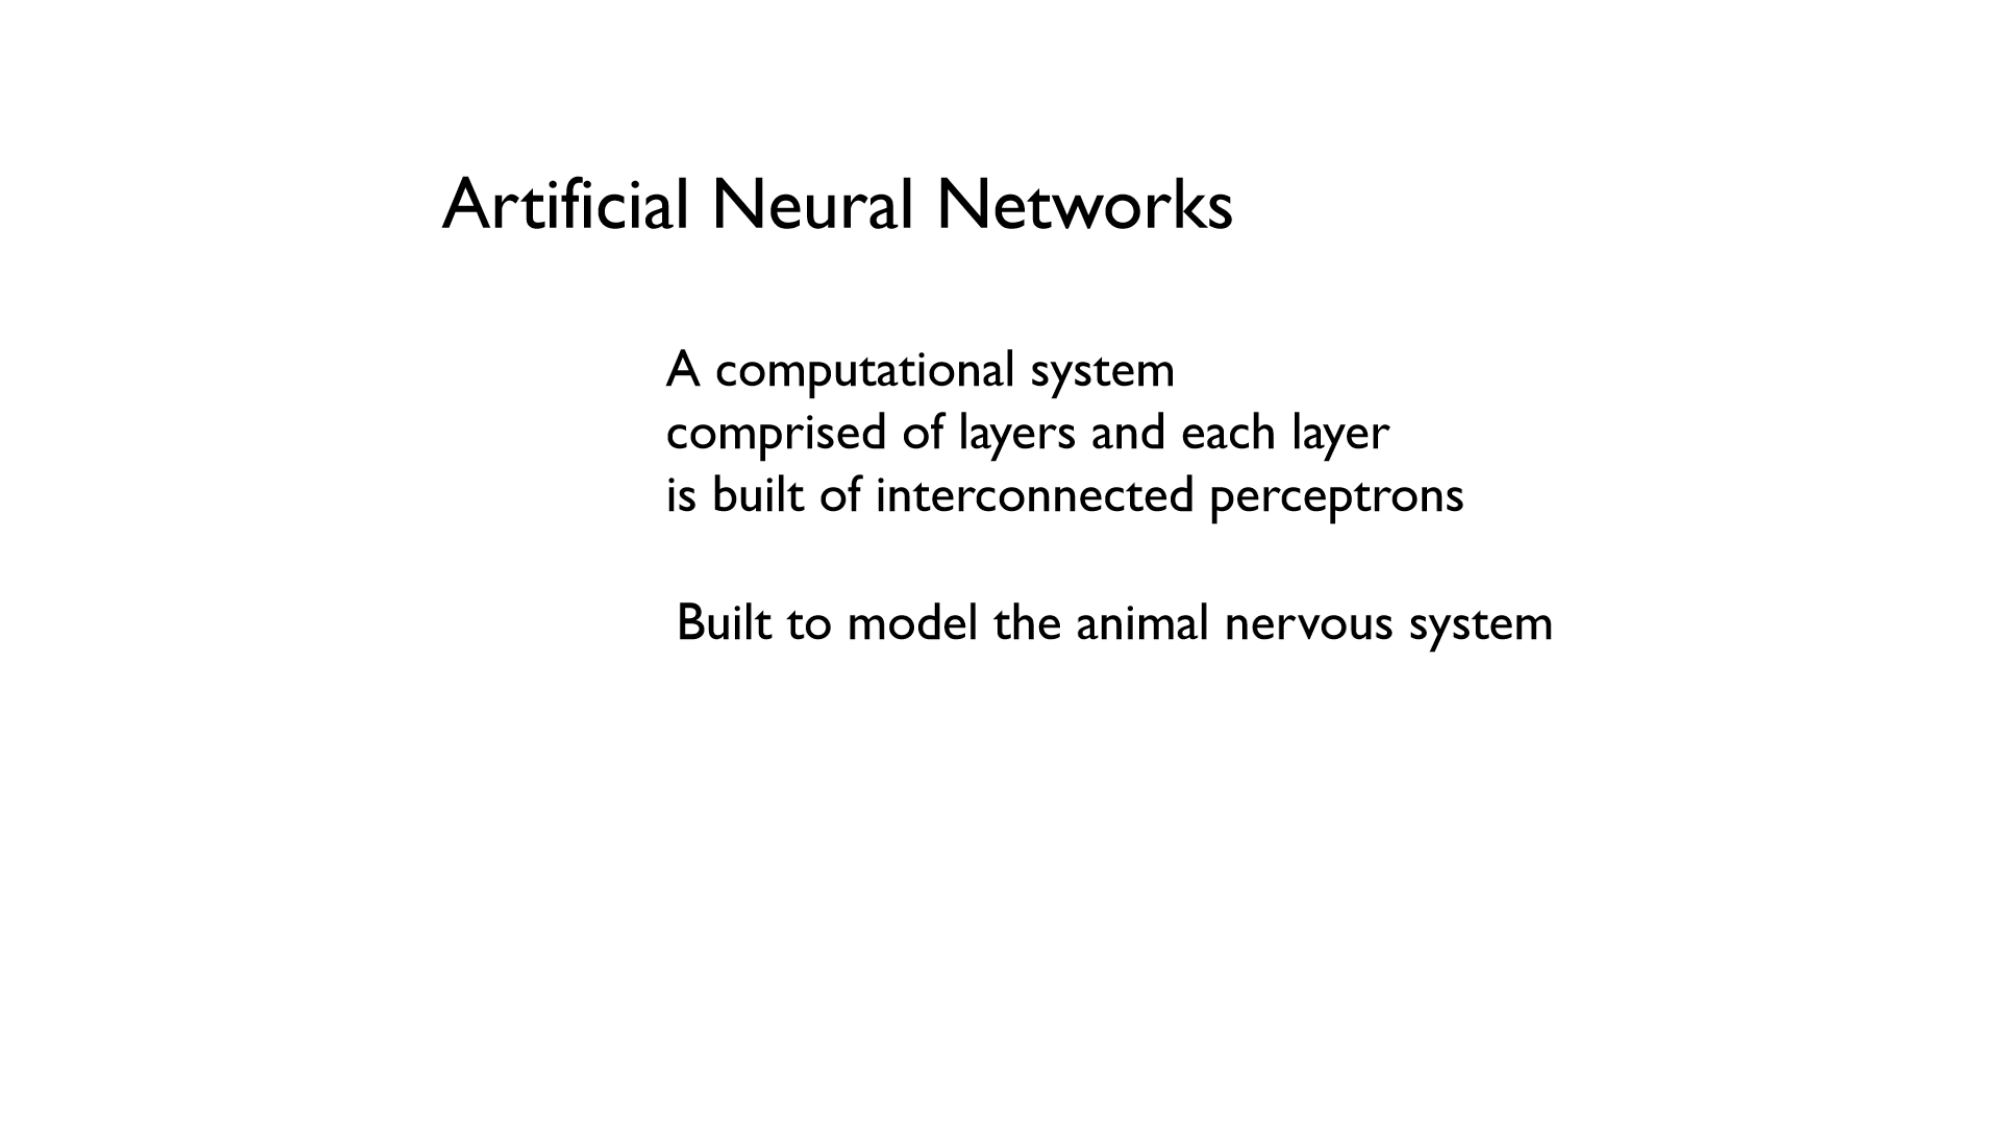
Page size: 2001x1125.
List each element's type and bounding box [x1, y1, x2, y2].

picture [435, 134, 1583, 706]
